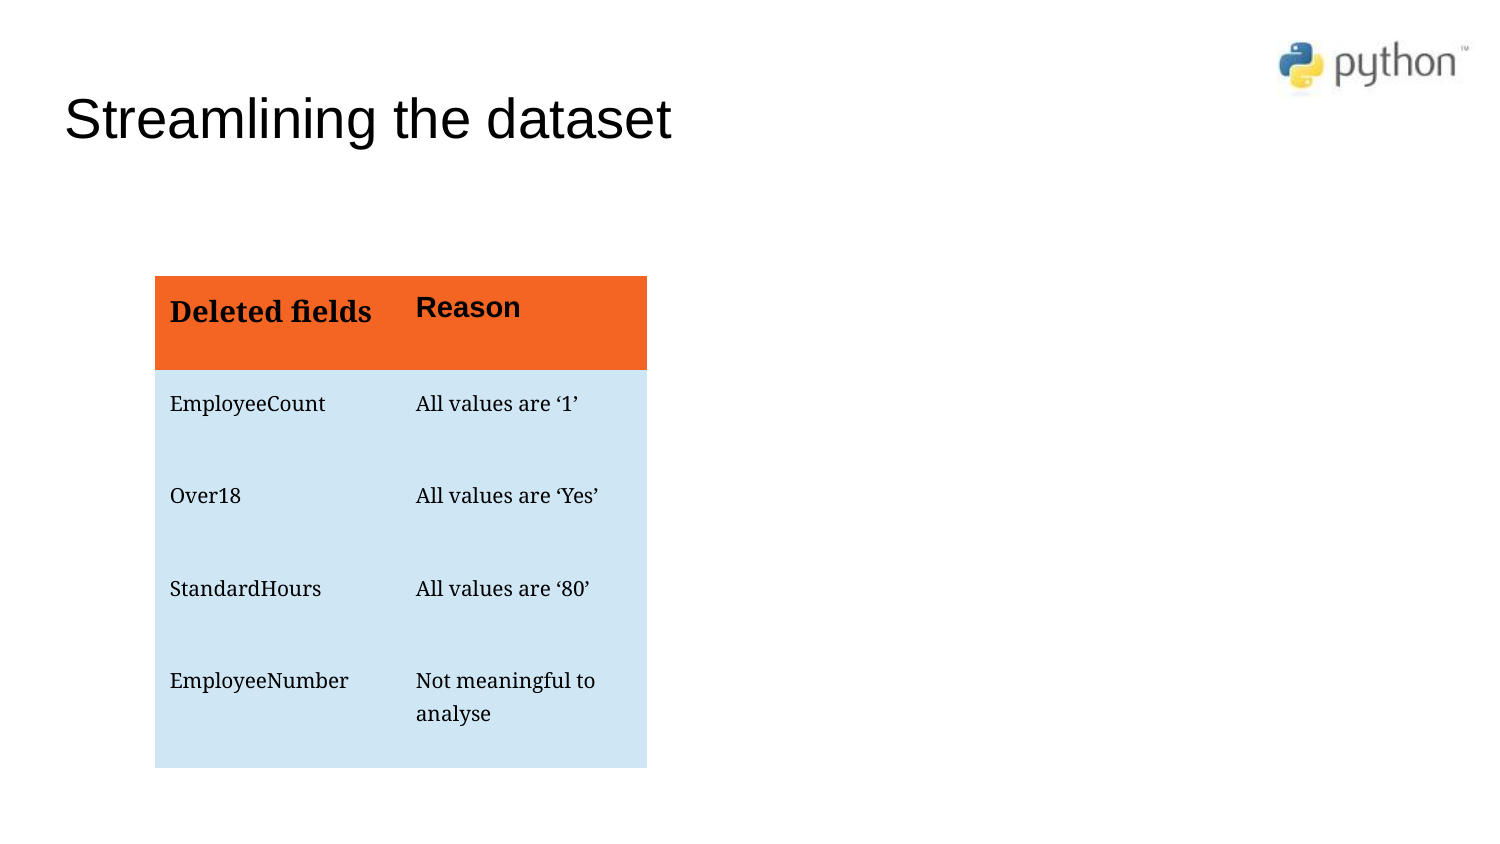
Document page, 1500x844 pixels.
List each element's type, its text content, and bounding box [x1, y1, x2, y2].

table_cell All values are ‘80’ [401, 555, 647, 648]
table_cell Over18 [155, 463, 401, 555]
picture [1276, 22, 1474, 98]
table_cell EmployeeNumber [155, 648, 401, 768]
table_cell StandardHours [155, 555, 401, 648]
title Streamlining the dataset [49, 67, 1448, 173]
table_cell EmployeeCount [155, 370, 401, 463]
table_header Reason [401, 276, 647, 370]
table_header Deleted fields [155, 276, 401, 370]
table_cell Not meaningful to analyse [401, 648, 647, 768]
table_cell All values are ‘1’ [401, 370, 647, 463]
table_cell All values are ‘Yes’ [401, 463, 647, 555]
